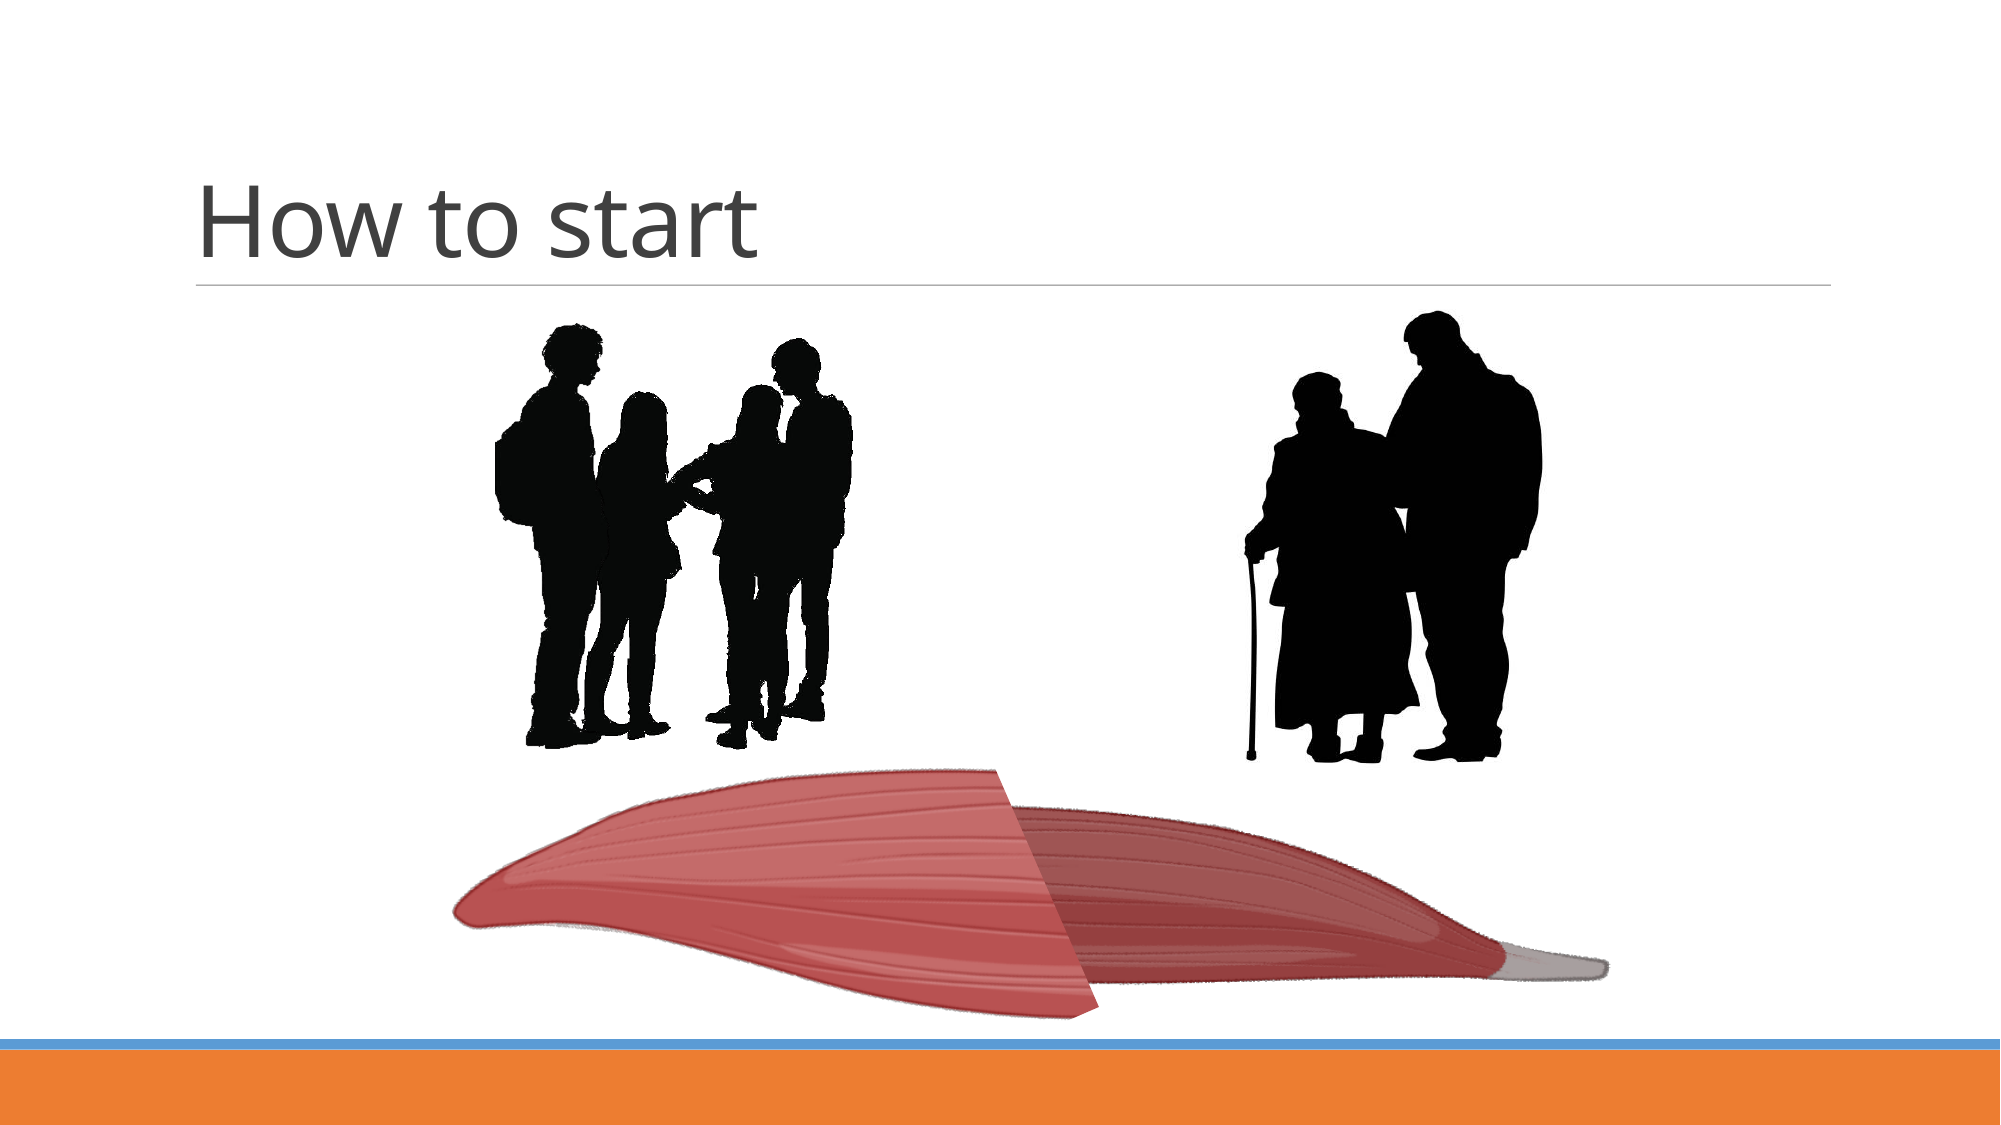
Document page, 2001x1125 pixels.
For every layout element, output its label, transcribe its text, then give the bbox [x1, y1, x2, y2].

title How to start [180, 47, 1830, 285]
picture [1161, 289, 1624, 779]
picture [383, 323, 1099, 1125]
text_box [883, 647, 1684, 1125]
